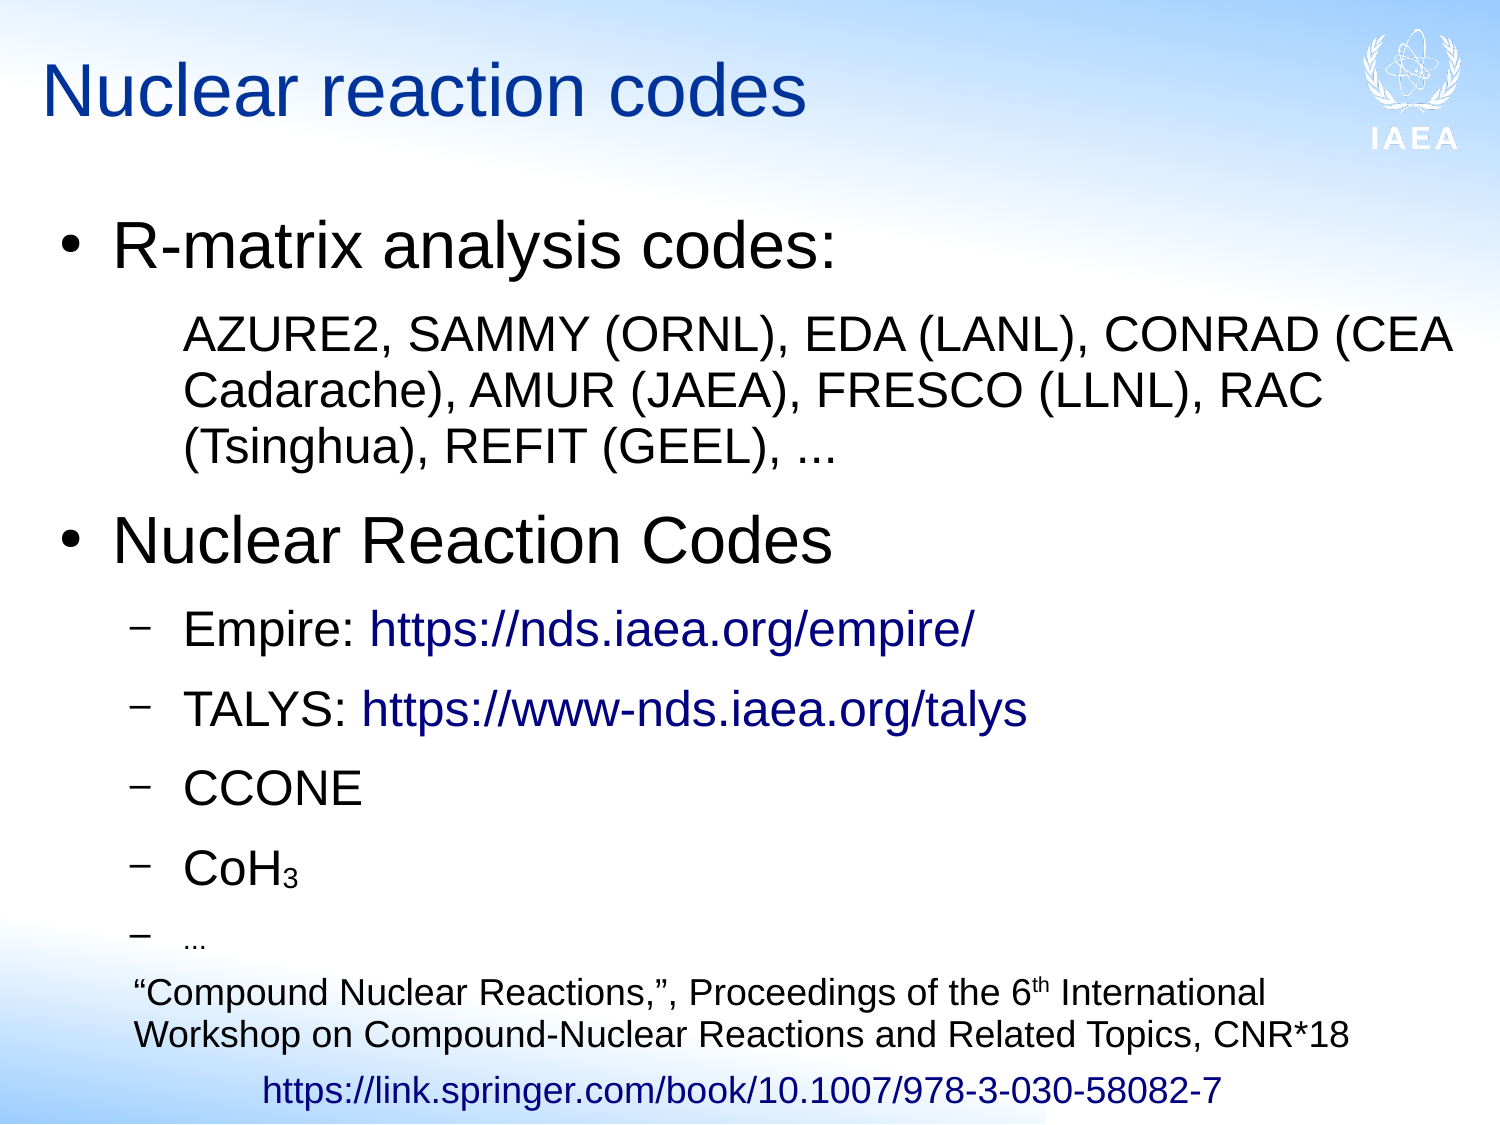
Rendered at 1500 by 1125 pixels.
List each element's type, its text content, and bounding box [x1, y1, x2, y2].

list R-matrix analysis codes: AZURE2, SAMMY (ORNL), EDA (LANL), CONRAD (CEA Cadarache), AMUR (JAEA), FRESCO (LLNL), RAC (Tsinghua), REFIT (GEEL), ... Nuclear Reaction Codes Empire: https://nds.iaea.org/empire/ TALYS: https://www-nds.iaea.org/talys CCONE CoH3 ... [41, 208, 1471, 1005]
text_box https://link.springer.com/book/10.1007/978-3-030-58082-7 [247, 1062, 1238, 1120]
text_box “Compound Nuclear Reactions,”, Proceedings of the 6th International Workshop on Compound-Nuclear Reactions and Related Topics, CNR*18 [118, 964, 1438, 1063]
title Nuclear reaction codes [41, 19, 1046, 161]
picture [1363, 29, 1461, 149]
